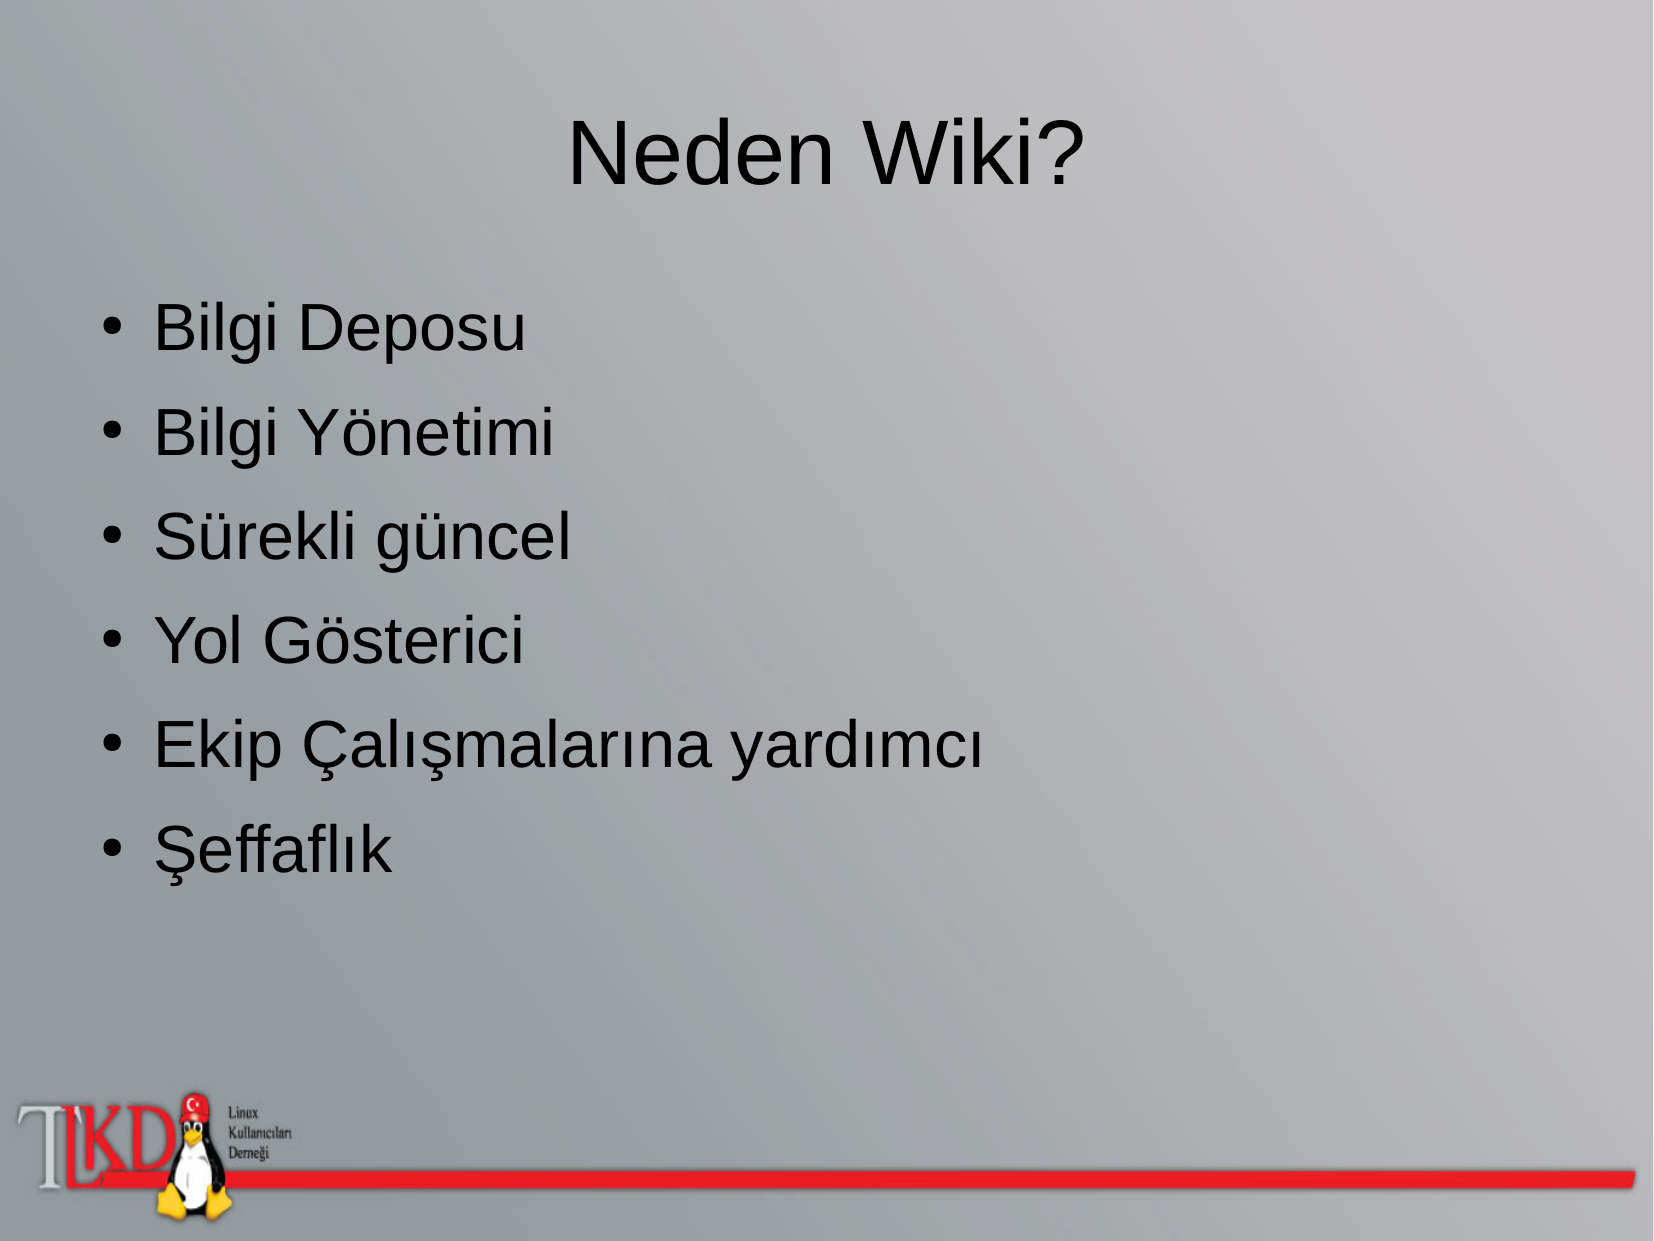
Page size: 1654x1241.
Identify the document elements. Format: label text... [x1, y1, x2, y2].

list Bilgi Deposu Bilgi Yönetimi Sürekli güncel Yol Gösterici Ekip Çalışmalarına yardımcı Şeffaflık [82, 290, 1571, 1109]
title Neden Wiki? [82, 56, 1571, 250]
picture [0, 0, 1654, 1241]
